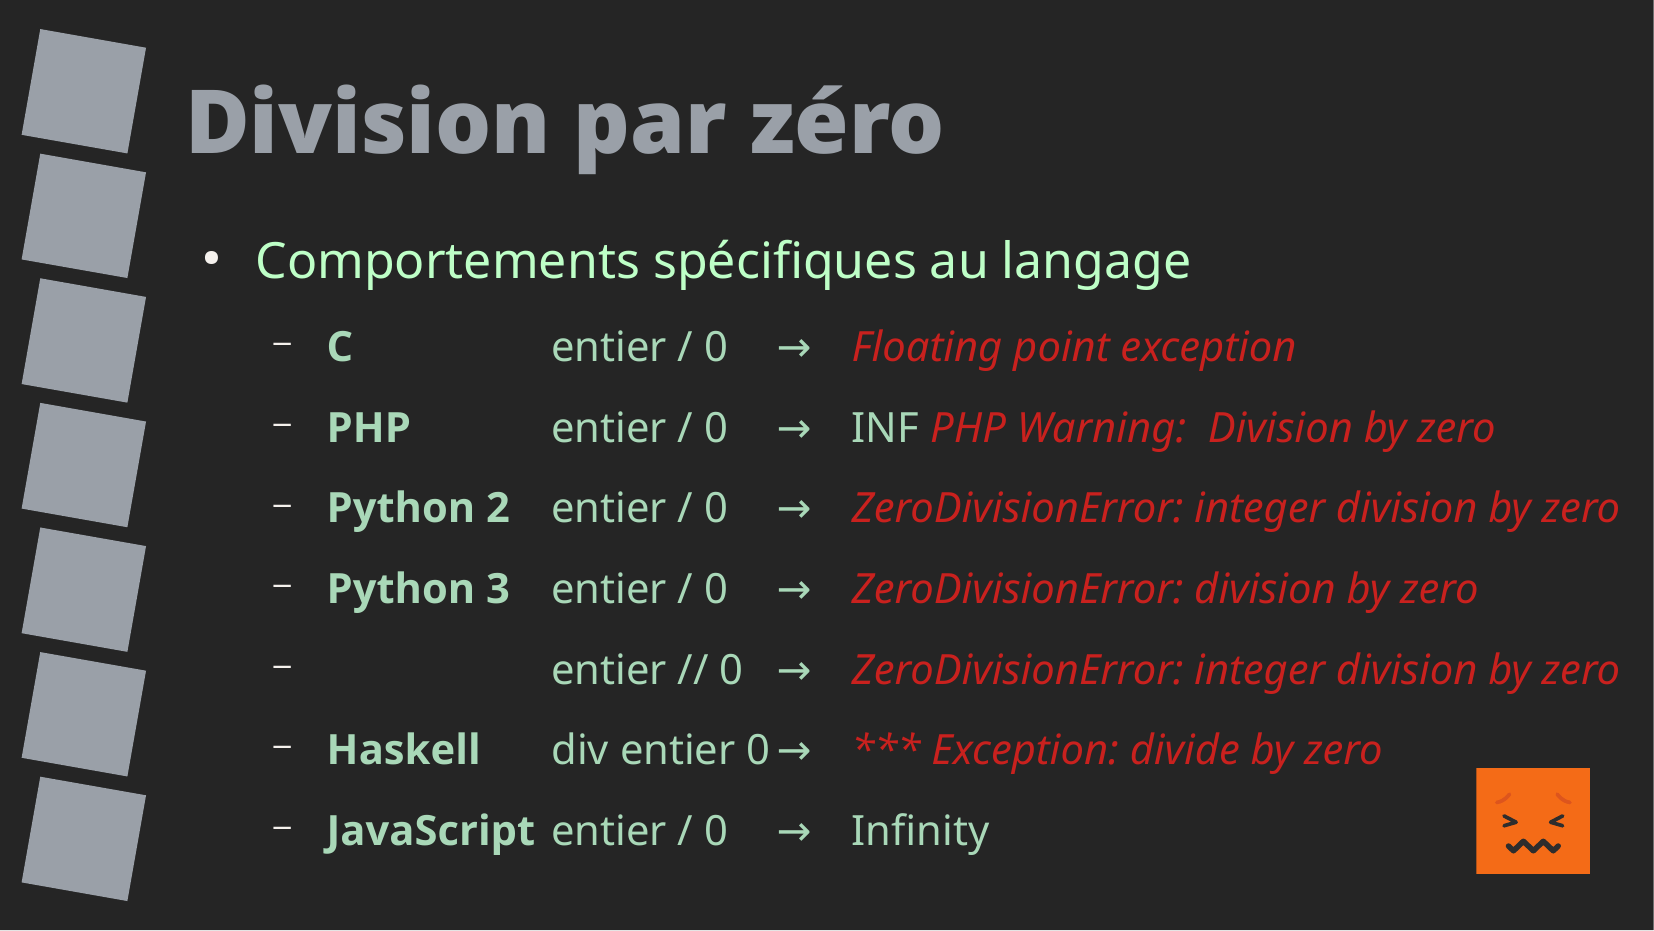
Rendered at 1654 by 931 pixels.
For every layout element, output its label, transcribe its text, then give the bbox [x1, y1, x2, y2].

picture [1476, 767, 1591, 874]
list Comportements spécifiques au langage C entier / 0 → Floating point exception PHP entier / 0 → INF PHP Warning: Division by zero Python 2 entier / 0 → ZeroDivisionError: integer division by zero Python 3 entier / 0 → ZeroDivisionError: division by zero entier // 0 → ZeroDivisionError: integer division by zero Haskell div entier 0 → *** Exception: divide by zero JavaScript entier / 0 → Infinity [184, 225, 1636, 901]
title Division par zéro [184, 59, 1654, 154]
